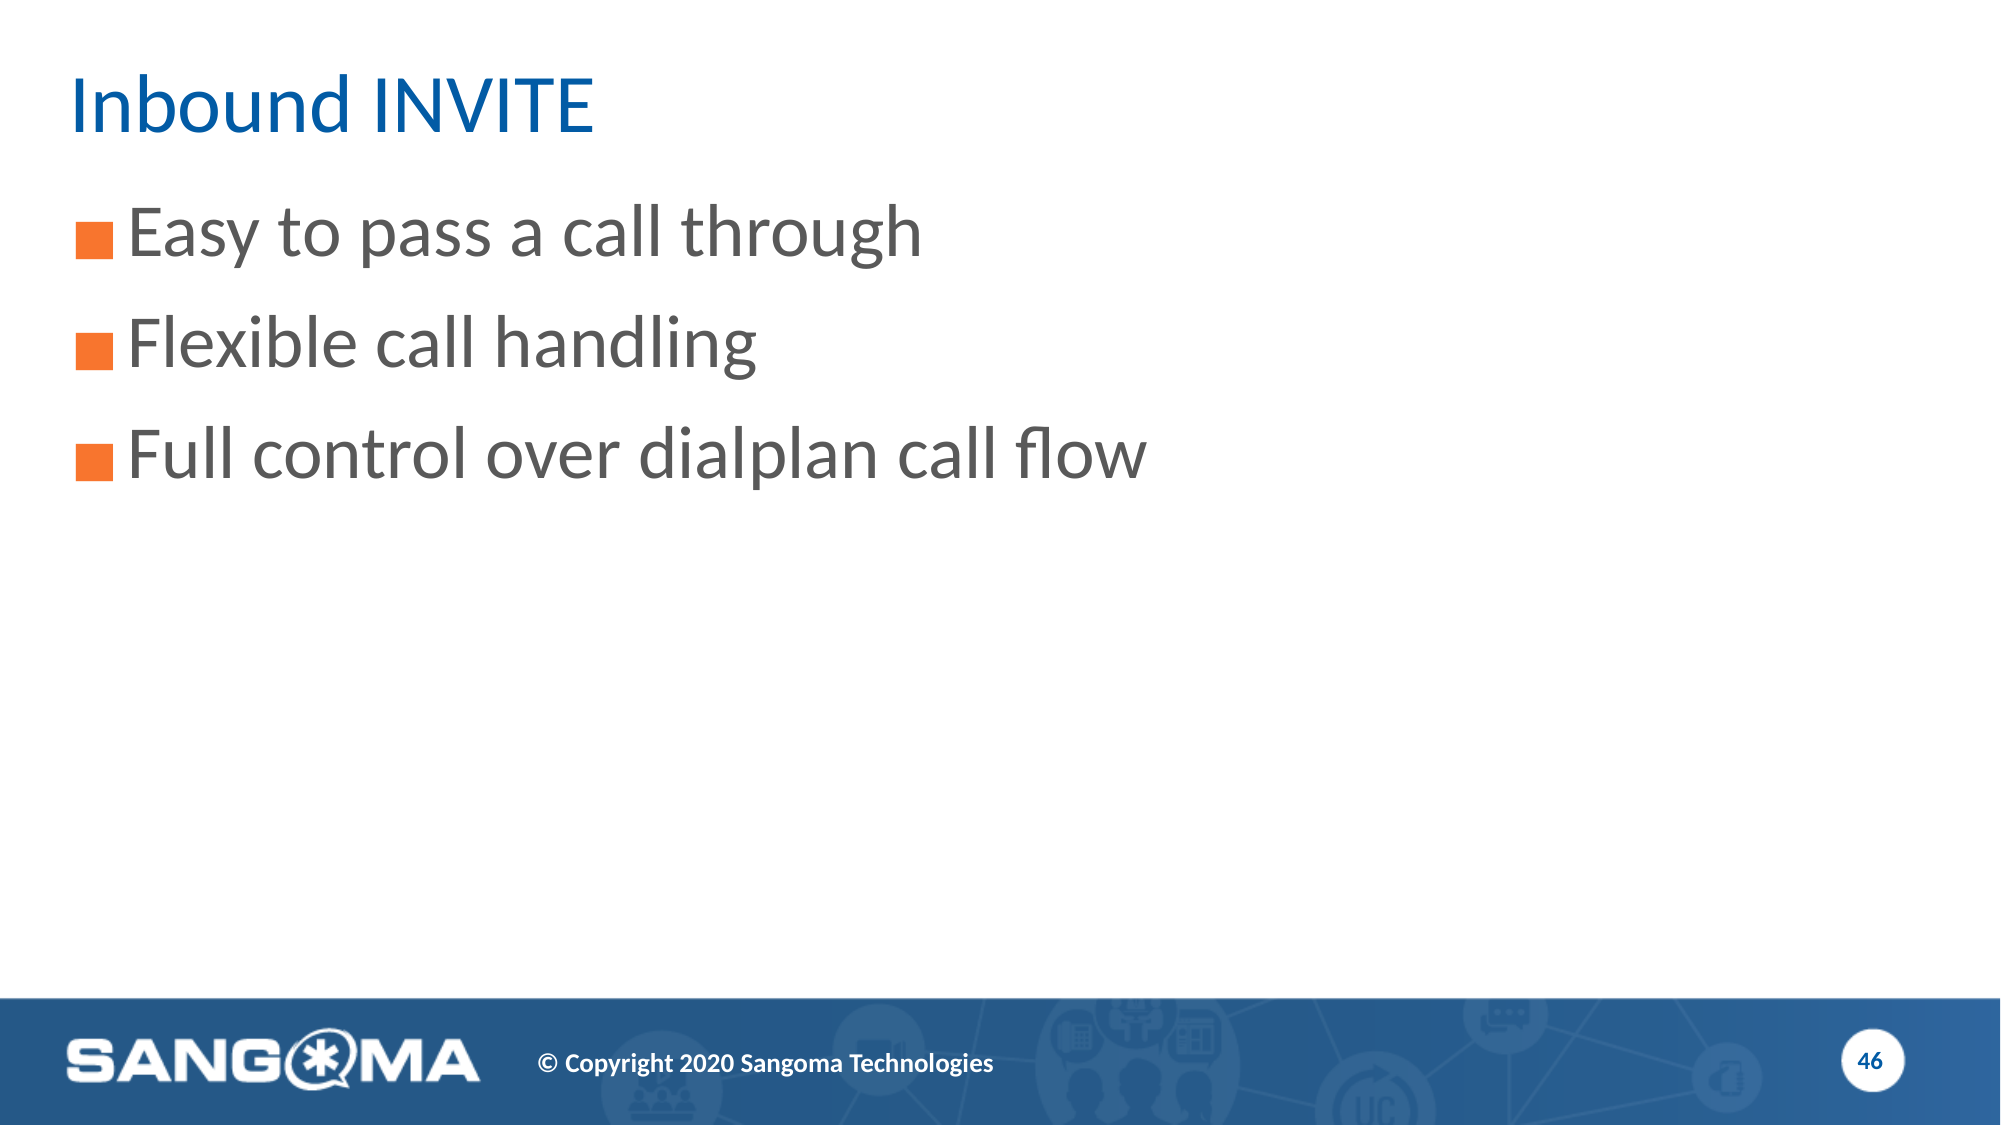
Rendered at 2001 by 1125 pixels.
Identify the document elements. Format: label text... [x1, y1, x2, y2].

title Inbound INVITE [54, 48, 1945, 164]
picture [0, 0, 2001, 1125]
list Easy to pass a call through Flexible call handling Full control over dialplan call flow [54, 174, 1945, 999]
